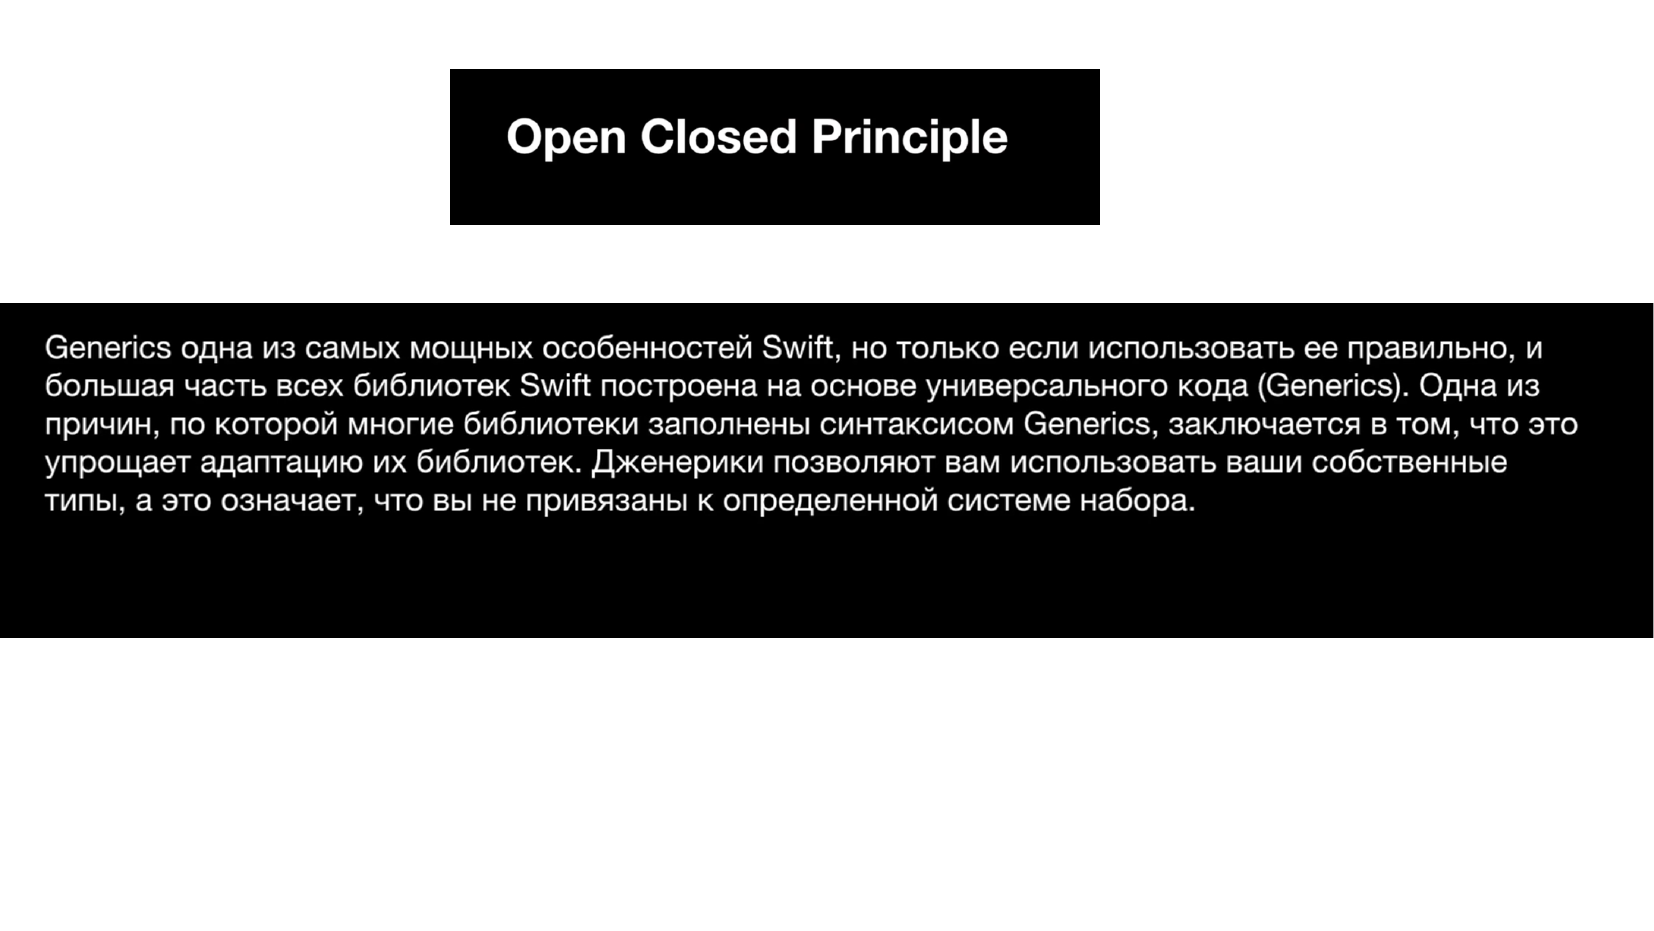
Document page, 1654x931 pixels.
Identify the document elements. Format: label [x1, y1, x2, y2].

picture [0, 303, 1654, 638]
picture [450, 69, 1100, 226]
